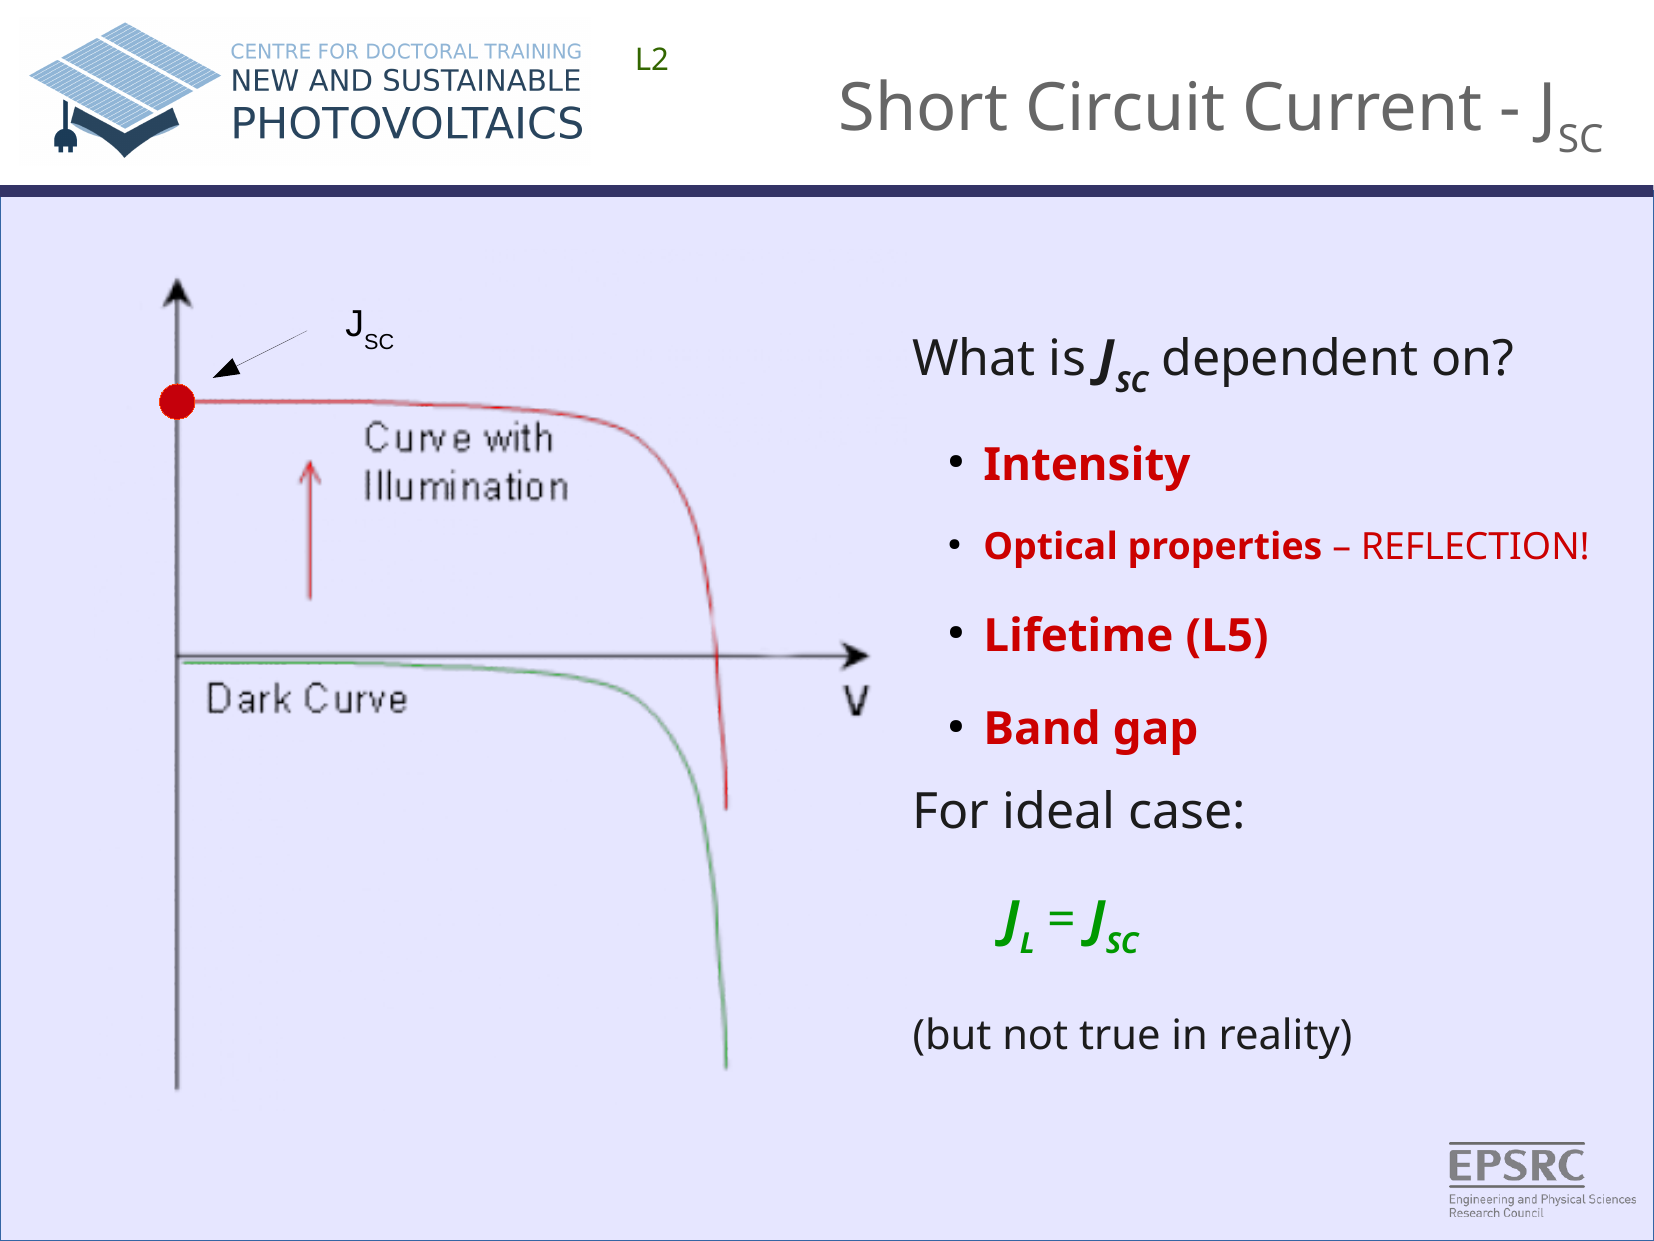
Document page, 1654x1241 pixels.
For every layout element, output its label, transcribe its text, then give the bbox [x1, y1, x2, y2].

picture [1449, 1142, 1636, 1217]
text_box What is JSC dependent on? Intensity Optical properties – REFLECTION! Lifetime (L5) Band gap [897, 314, 1630, 750]
text_box [0, 197, 1654, 1241]
text_box L2 [620, 29, 880, 80]
picture [94, 249, 907, 1111]
picture [19, 17, 591, 166]
text_box Short Circuit Current - JSC [767, 51, 1619, 159]
text_box JSC [330, 295, 410, 362]
text_box For ideal case: JL = JSC (but not true in reality) [897, 767, 1630, 1150]
